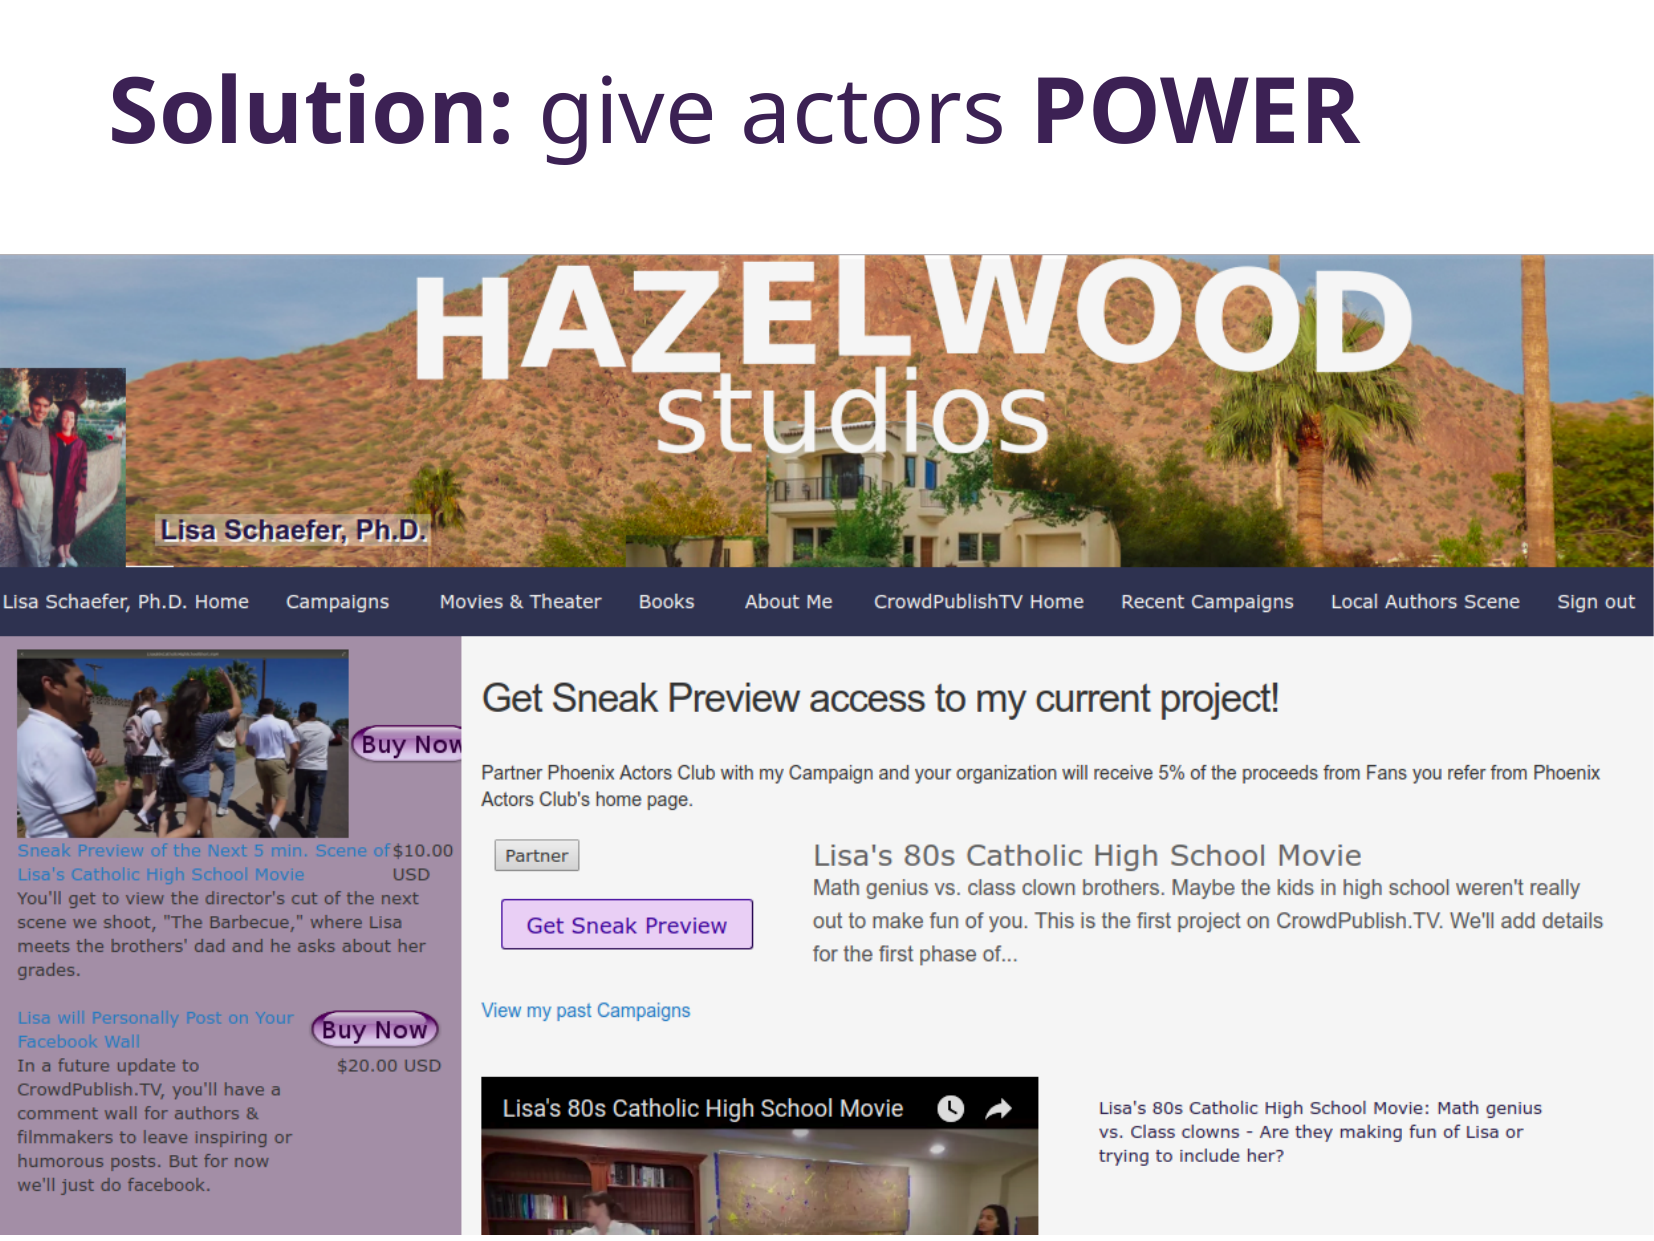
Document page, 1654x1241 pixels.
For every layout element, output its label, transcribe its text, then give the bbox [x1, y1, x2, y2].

picture [0, 254, 1654, 1235]
text_box Solution: give actors POWER [15, 34, 1455, 180]
